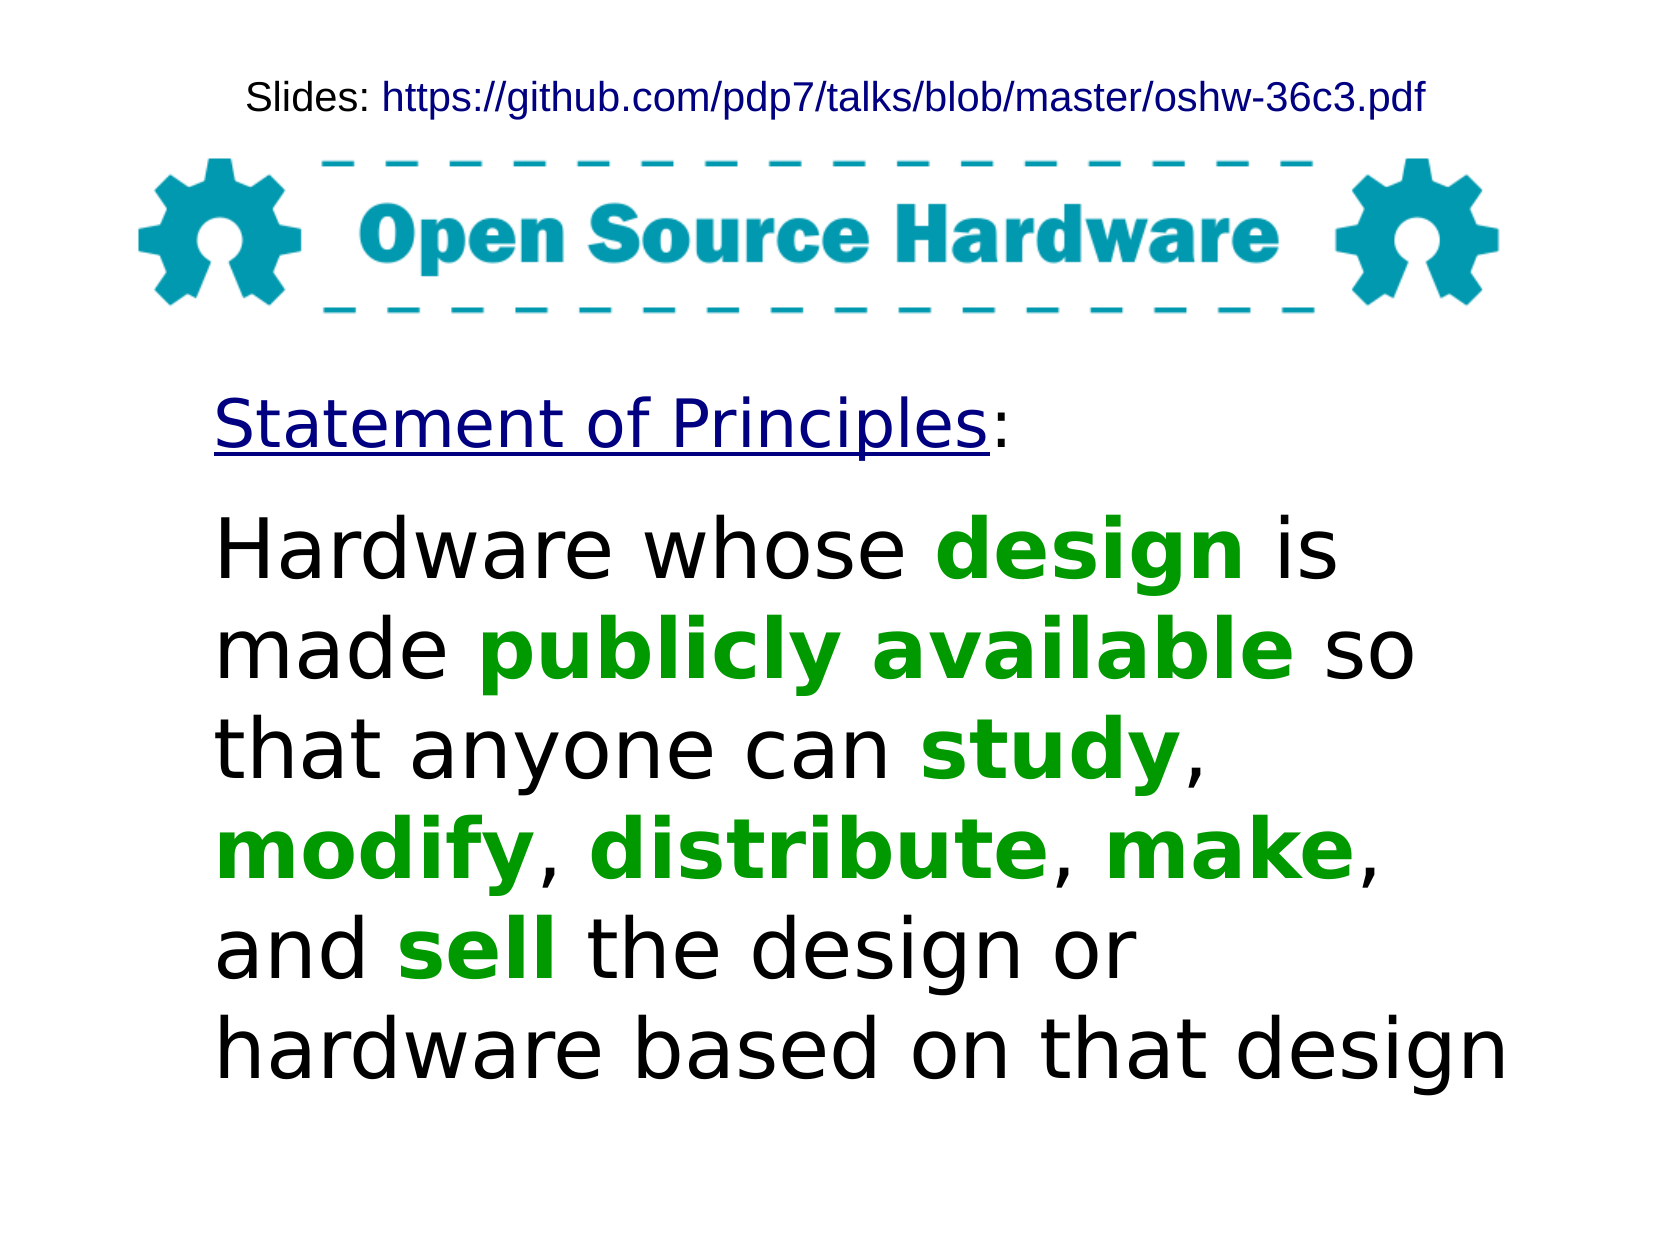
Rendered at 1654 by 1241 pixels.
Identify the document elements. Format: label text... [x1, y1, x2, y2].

text_box Slides: https://github.com/pdp7/talks/blob/master/oshw-36c3.pdf [10, 66, 1654, 217]
text_box Statement of Principles: Hardware whose design is made publicly available so that anyone can study, modify, distribute, make, and sell the design or hardware based on that design [213, 300, 1549, 1241]
picture [120, 217, 1537, 347]
